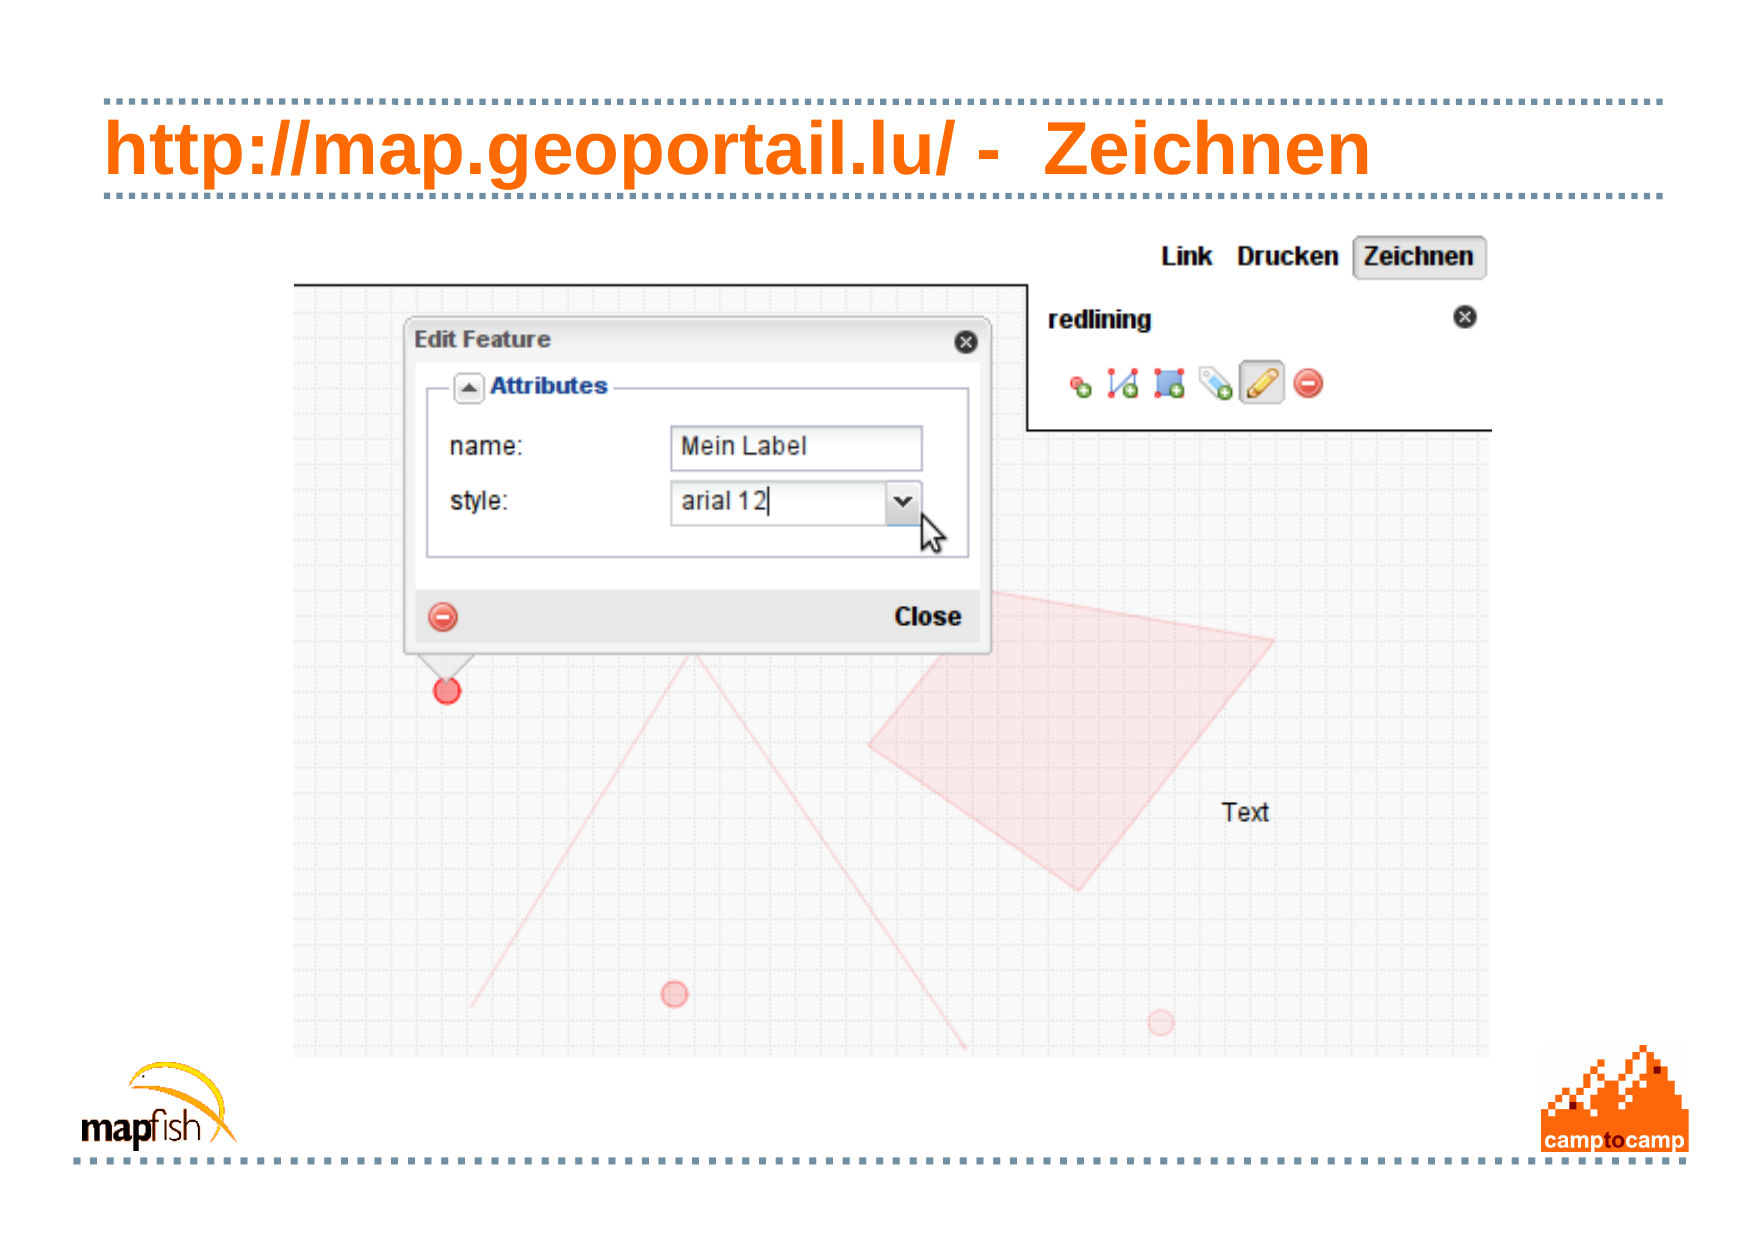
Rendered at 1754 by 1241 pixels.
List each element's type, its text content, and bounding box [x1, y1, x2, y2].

picture [294, 232, 1492, 1058]
picture [1541, 1045, 1689, 1152]
title http://map.geoportail.lu/ - Zeichnen [103, 104, 1660, 193]
picture [82, 1062, 237, 1151]
